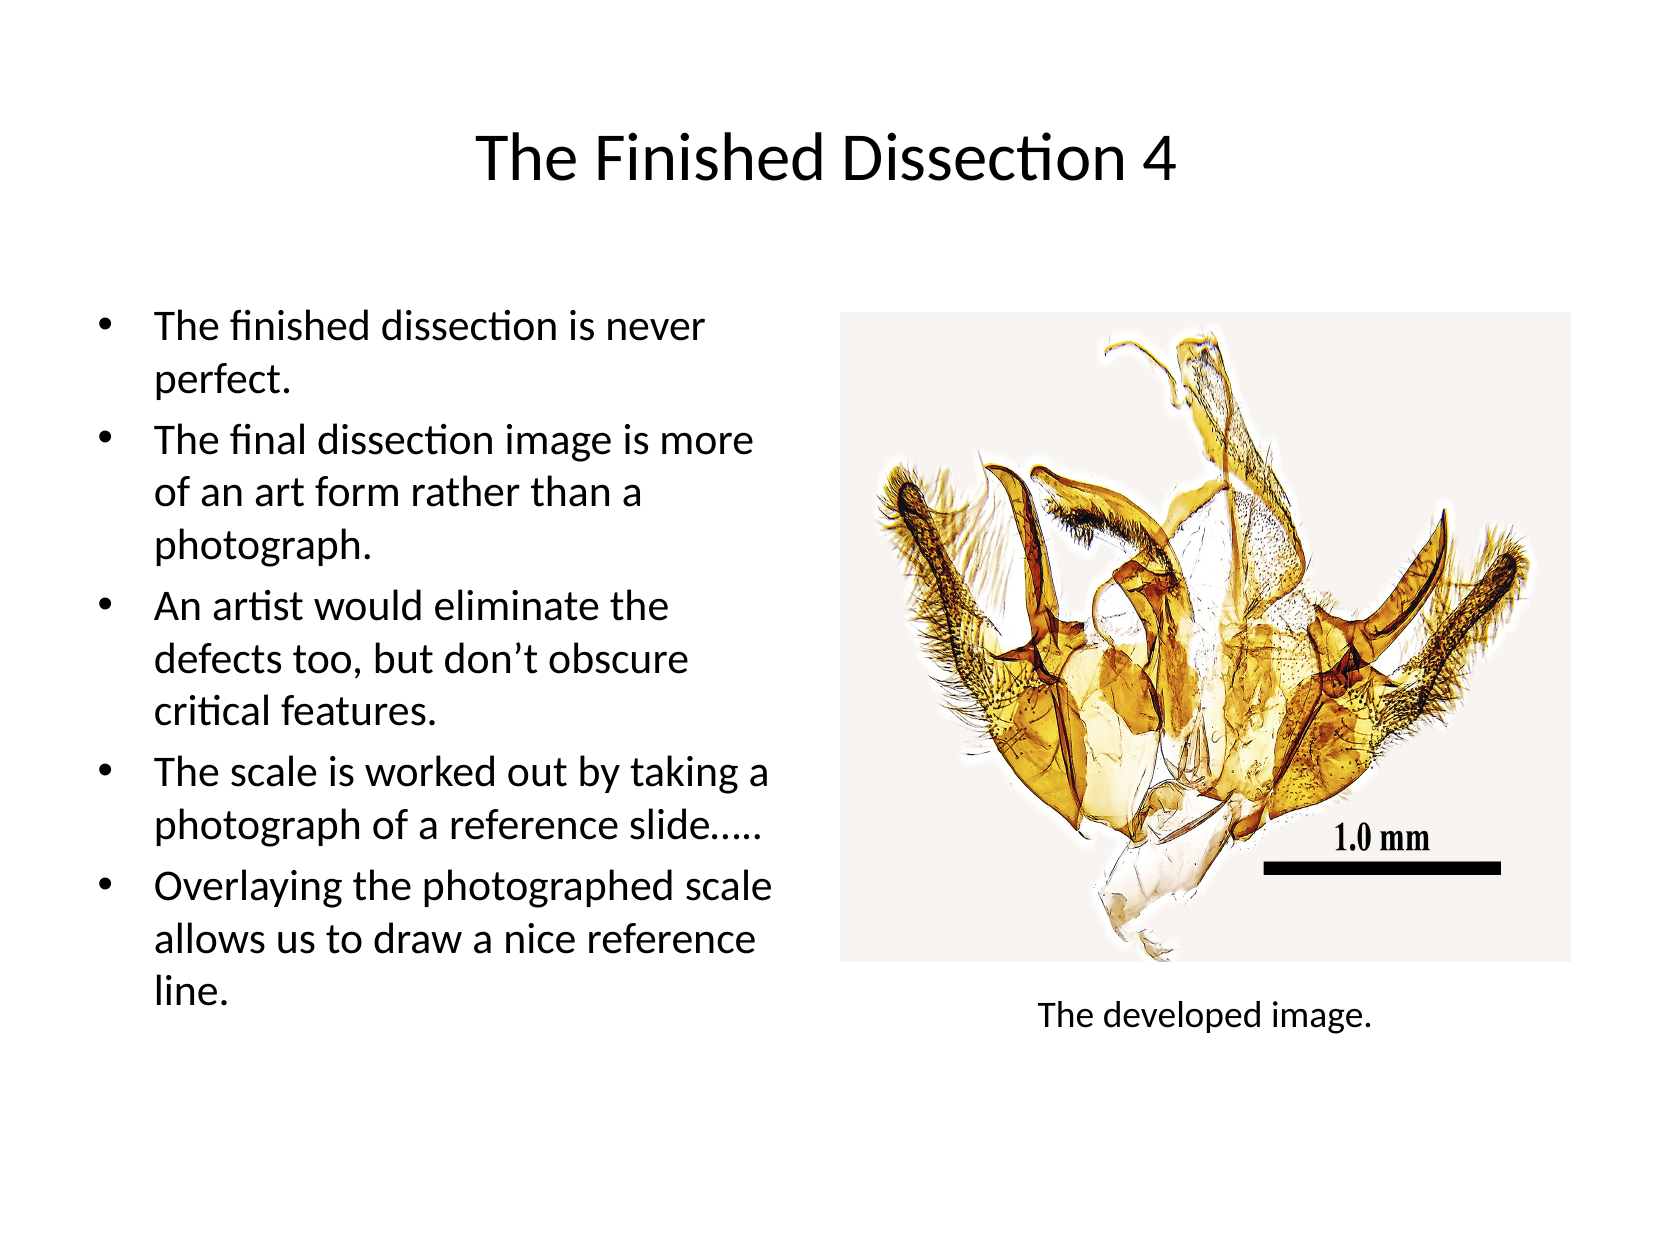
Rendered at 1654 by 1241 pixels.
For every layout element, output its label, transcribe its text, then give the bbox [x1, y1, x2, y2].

text_box The developed image. [840, 982, 1571, 1106]
picture [840, 312, 1571, 962]
title The Finished Dissection 4 [82, 49, 1571, 257]
list The finished dissection is never perfect. The final dissection image is more of an art form rather than a photograph. An artist would eliminate the defects too, but don’t obscure critical features. The scale is worked out by taking a photograph of a reference slide….. Overlaying the photographed scale allows us to draw a nice reference line. [82, 289, 813, 1108]
